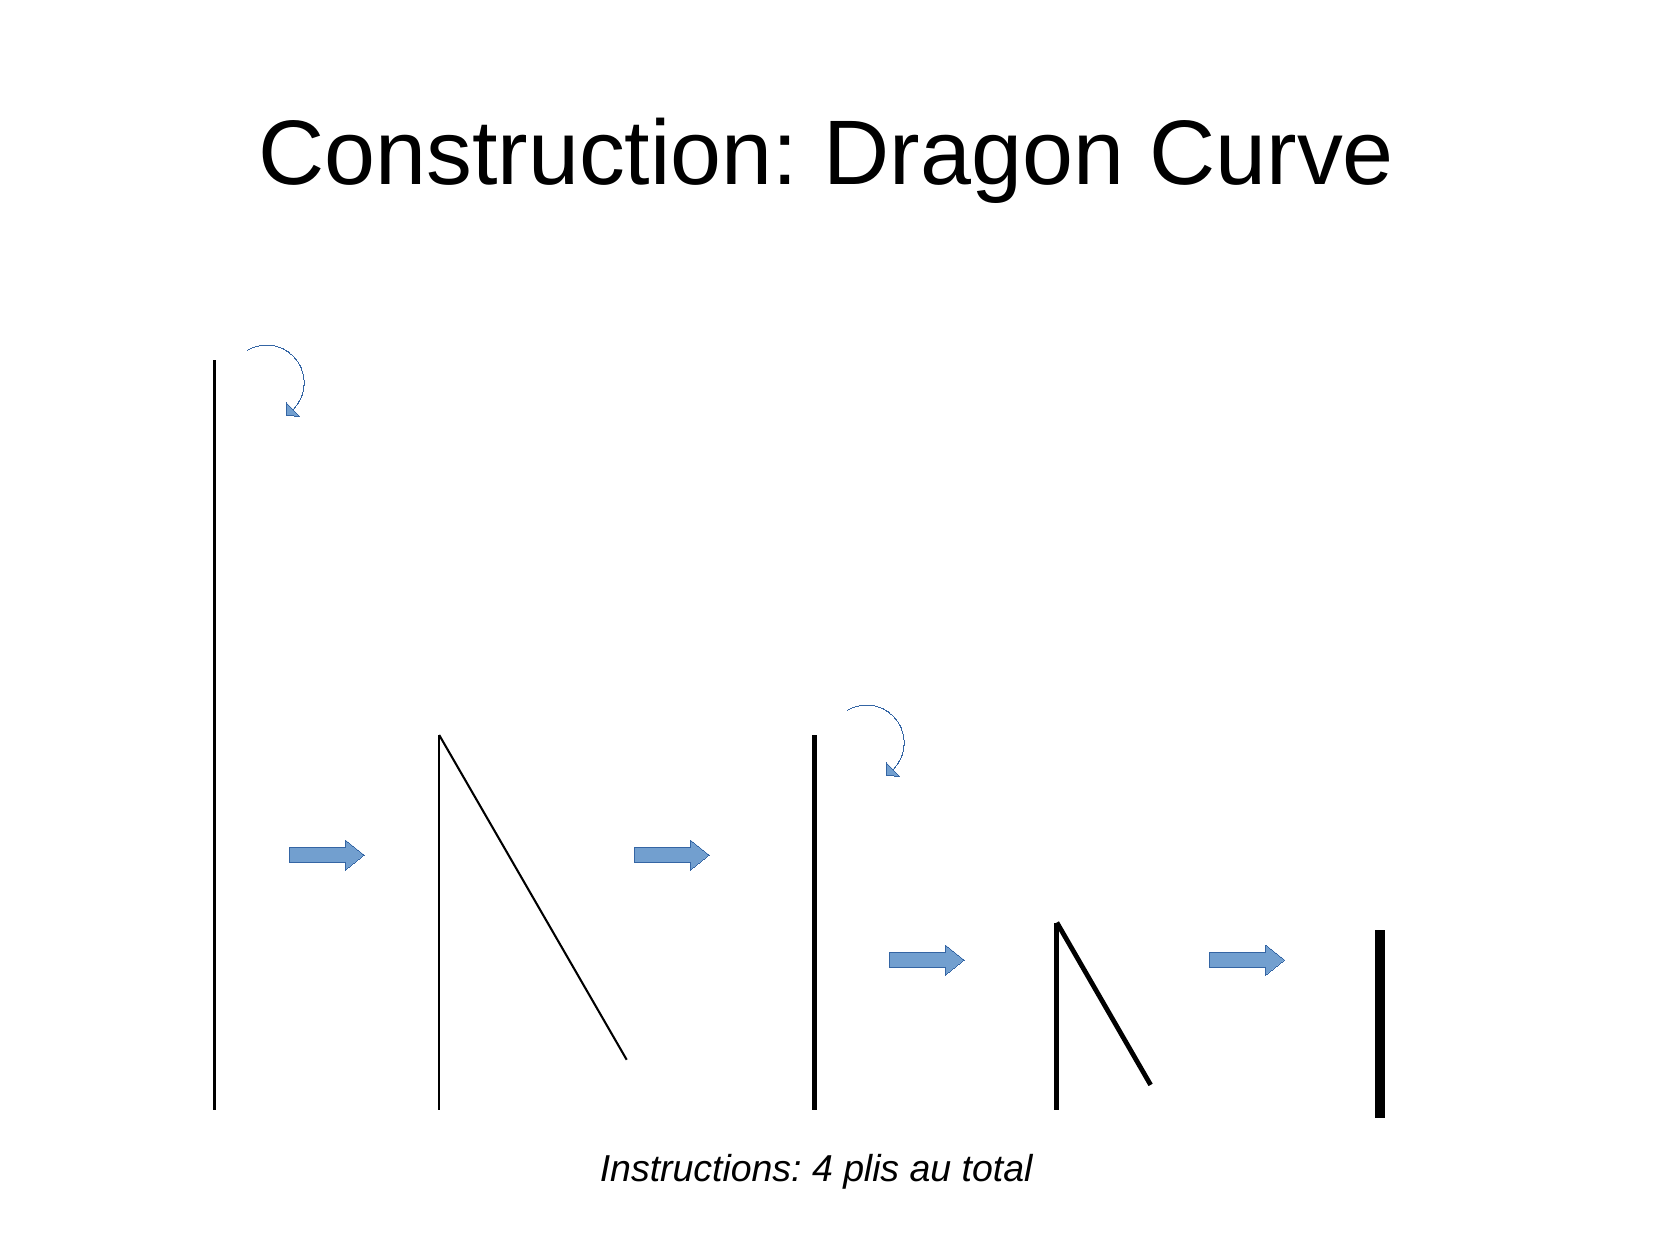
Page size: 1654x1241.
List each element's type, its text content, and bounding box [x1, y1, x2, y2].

text_box [289, 840, 365, 871]
text_box [847, 705, 905, 777]
text_box [1209, 945, 1285, 976]
text_box Instructions: 4 plis au total [585, 1140, 1051, 1201]
text_box [889, 945, 965, 976]
text_box [247, 345, 305, 417]
text_box [634, 840, 710, 871]
title Construction: Dragon Curve [82, 49, 1571, 257]
